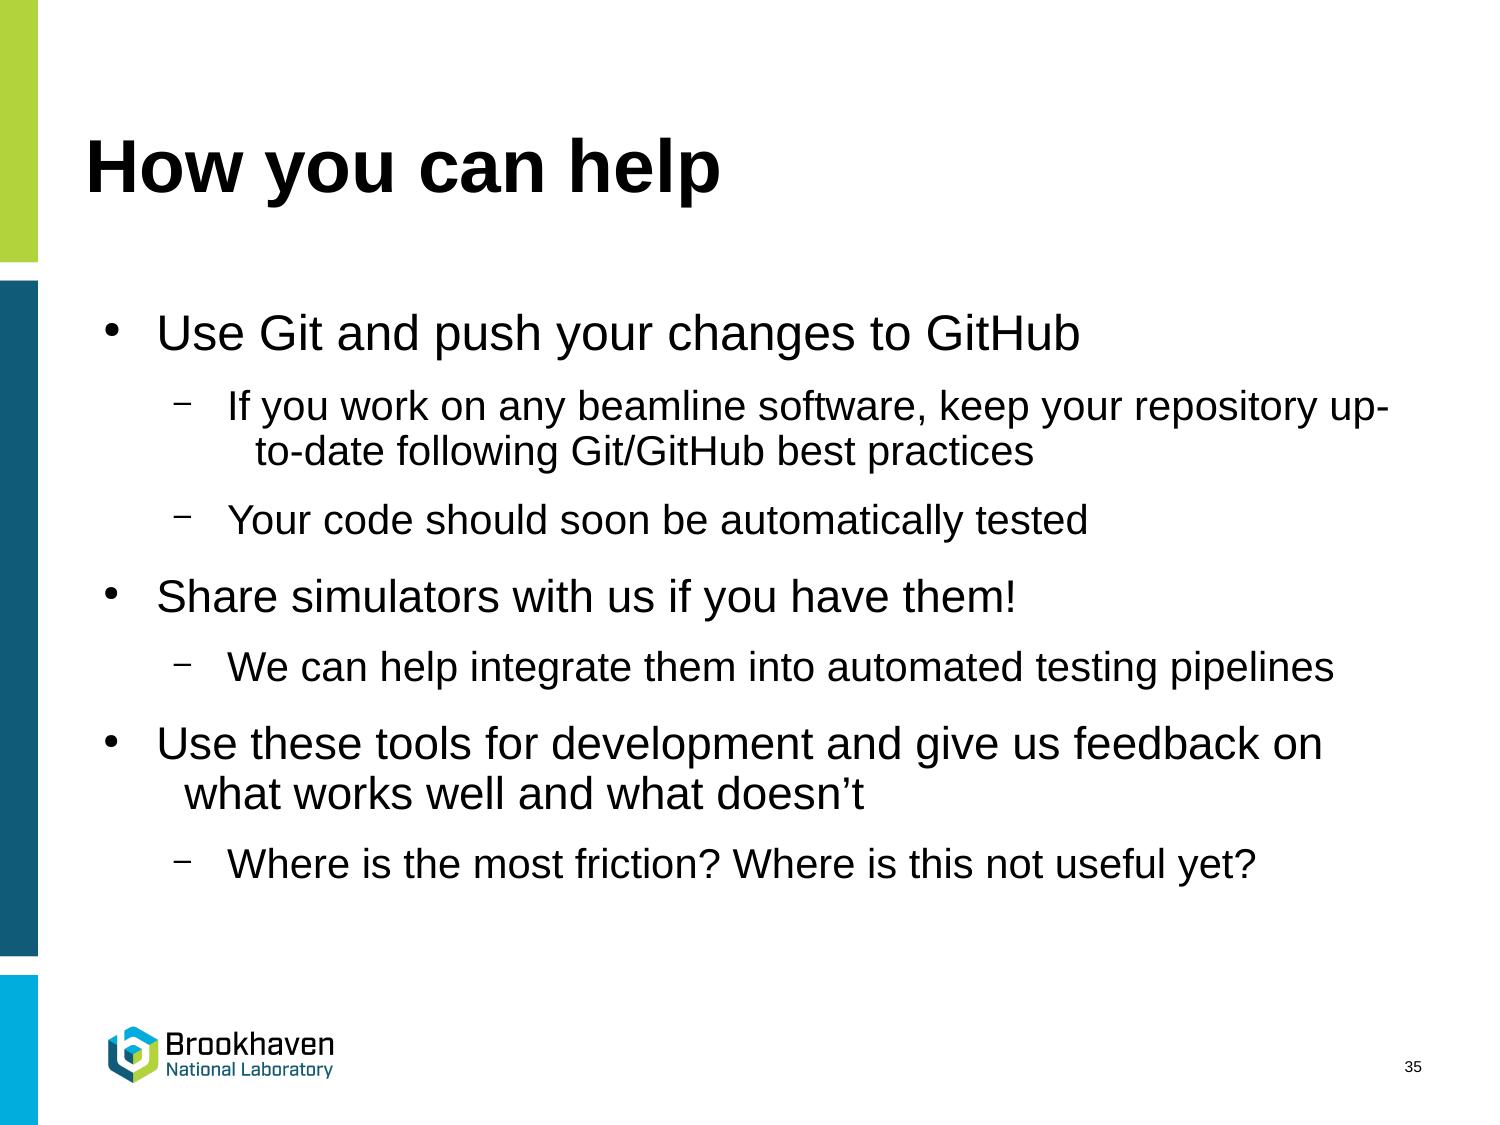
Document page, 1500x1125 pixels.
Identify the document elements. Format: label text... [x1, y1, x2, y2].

title How you can help [70, 59, 1430, 278]
list Use Git and push your changes to GitHub If you work on any beamline software, keep your repository up-to-date following Git/GitHub best practices Your code should soon be automatically tested Share simulators with us if you have them! We can help integrate them into automated testing pipelines Use these tools for development and give us feedback on what works well and what doesn’t Where is the most friction? Where is this not useful yet? [70, 299, 1430, 990]
picture [0, 0, 1500, 1125]
slide_number <number> [1376, 1036, 1430, 1097]
